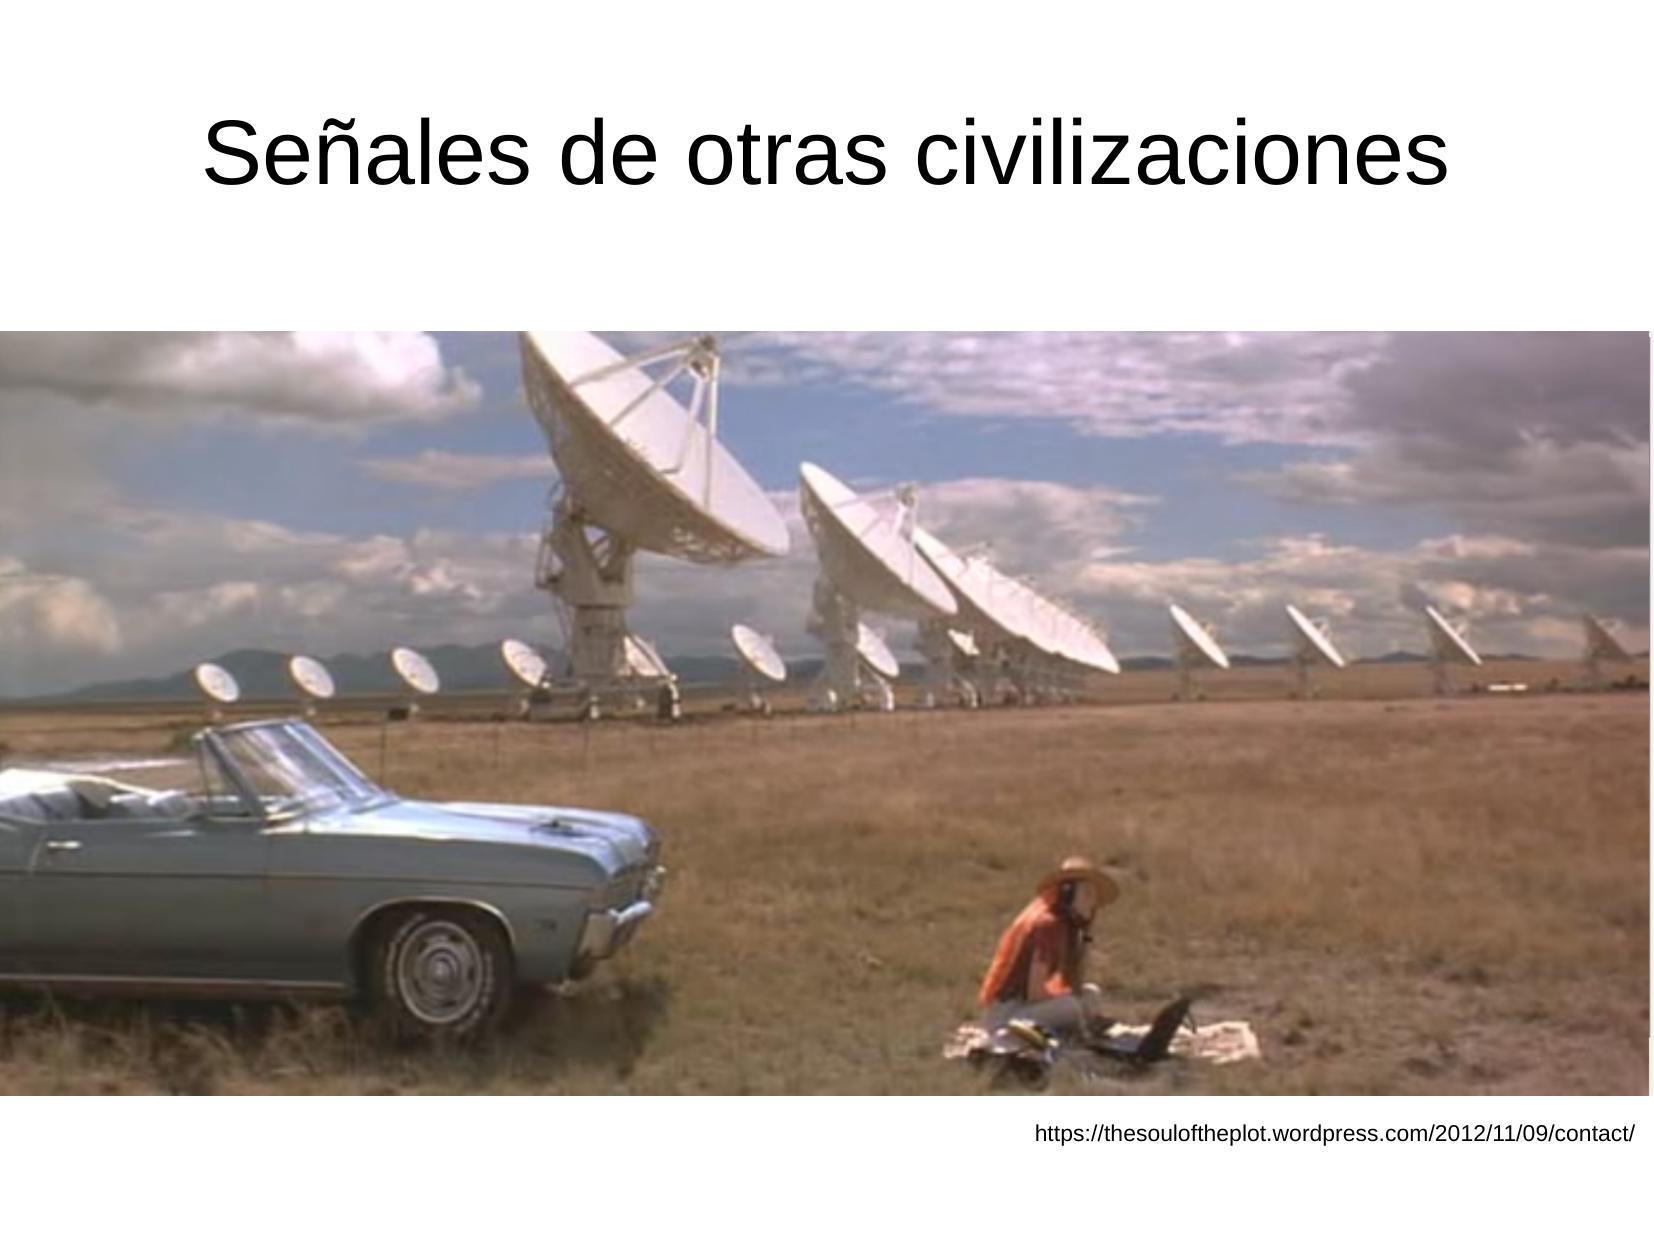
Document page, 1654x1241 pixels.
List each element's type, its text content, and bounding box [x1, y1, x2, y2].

title Señales de otras civilizaciones [82, 49, 1571, 257]
picture [0, 331, 1654, 1096]
text_box https://thesouloftheplot.wordpress.com/2012/11/09/contact/ [1020, 1113, 1654, 1171]
